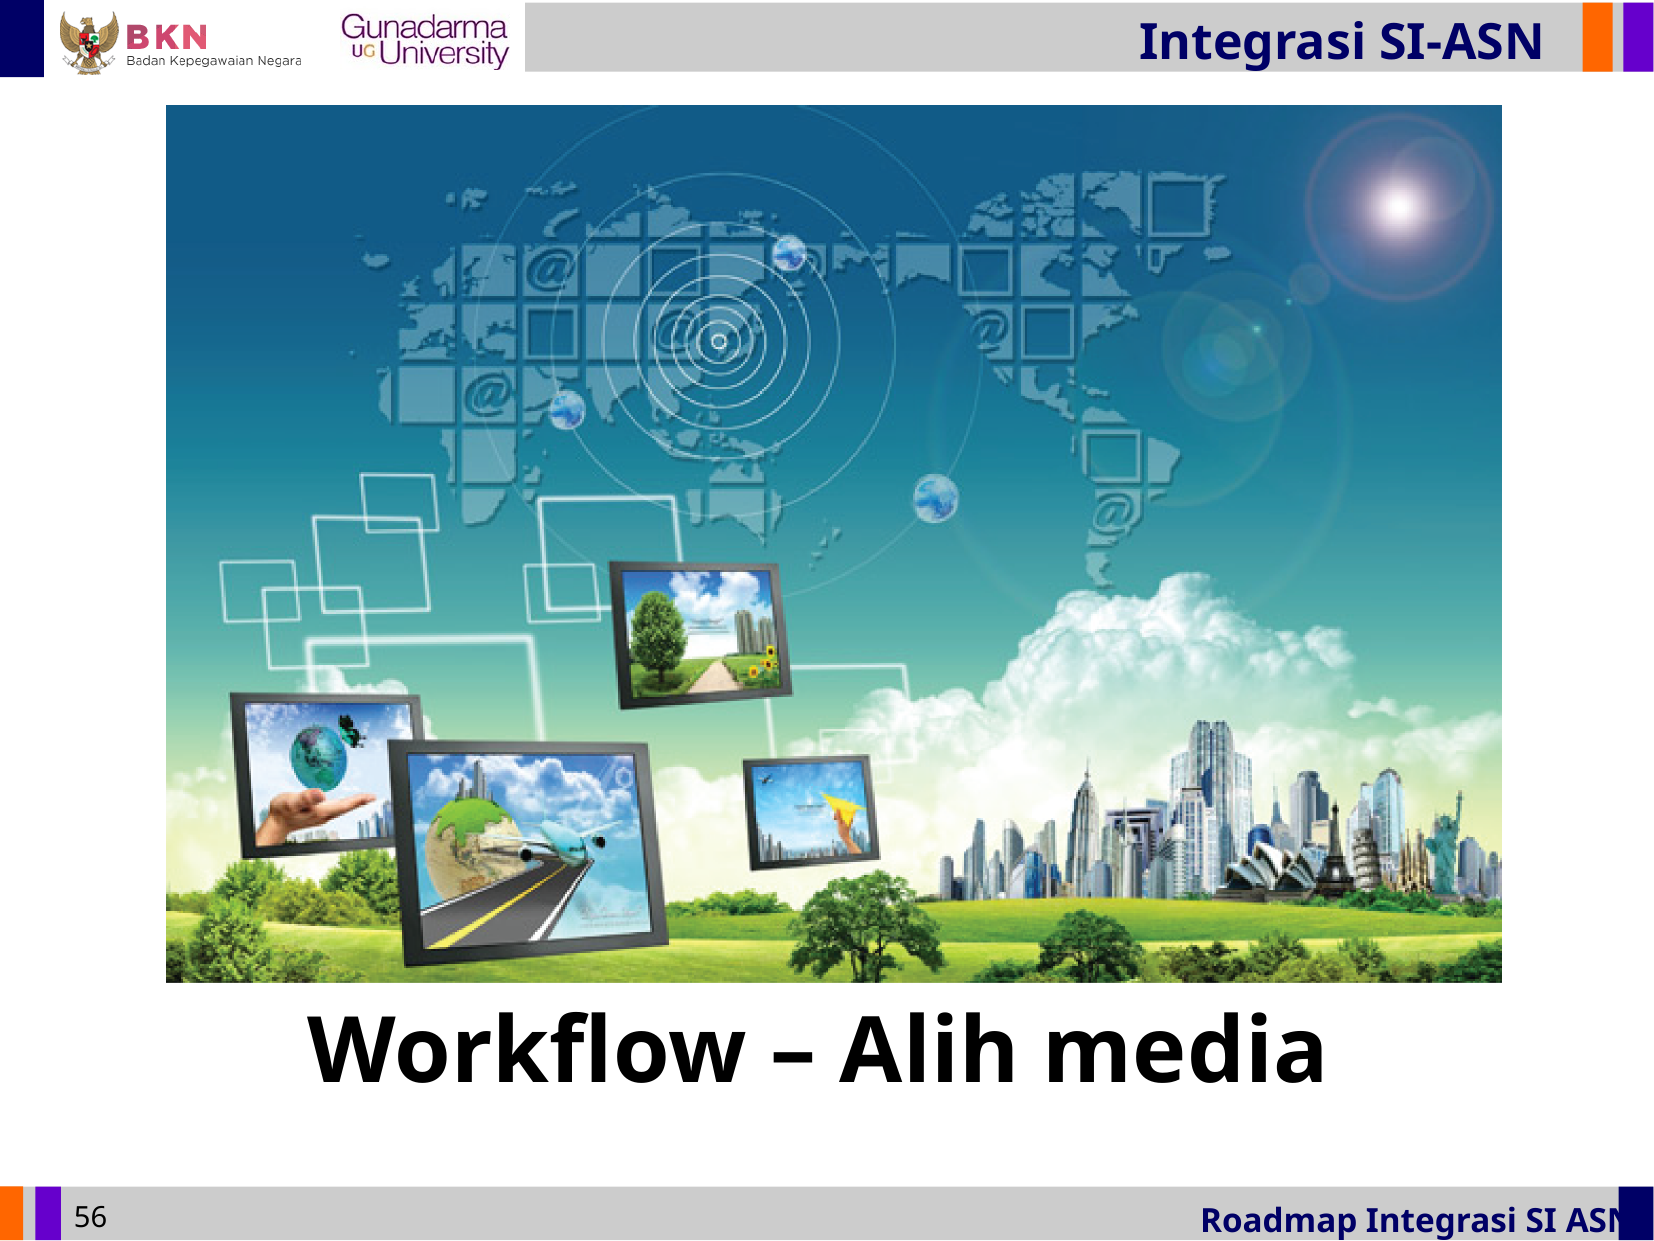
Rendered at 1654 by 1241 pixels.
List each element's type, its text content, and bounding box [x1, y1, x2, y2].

picture [60, 11, 301, 75]
picture [166, 105, 1502, 983]
picture [340, 0, 510, 70]
title Workflow – Alih media [62, 983, 1576, 1111]
